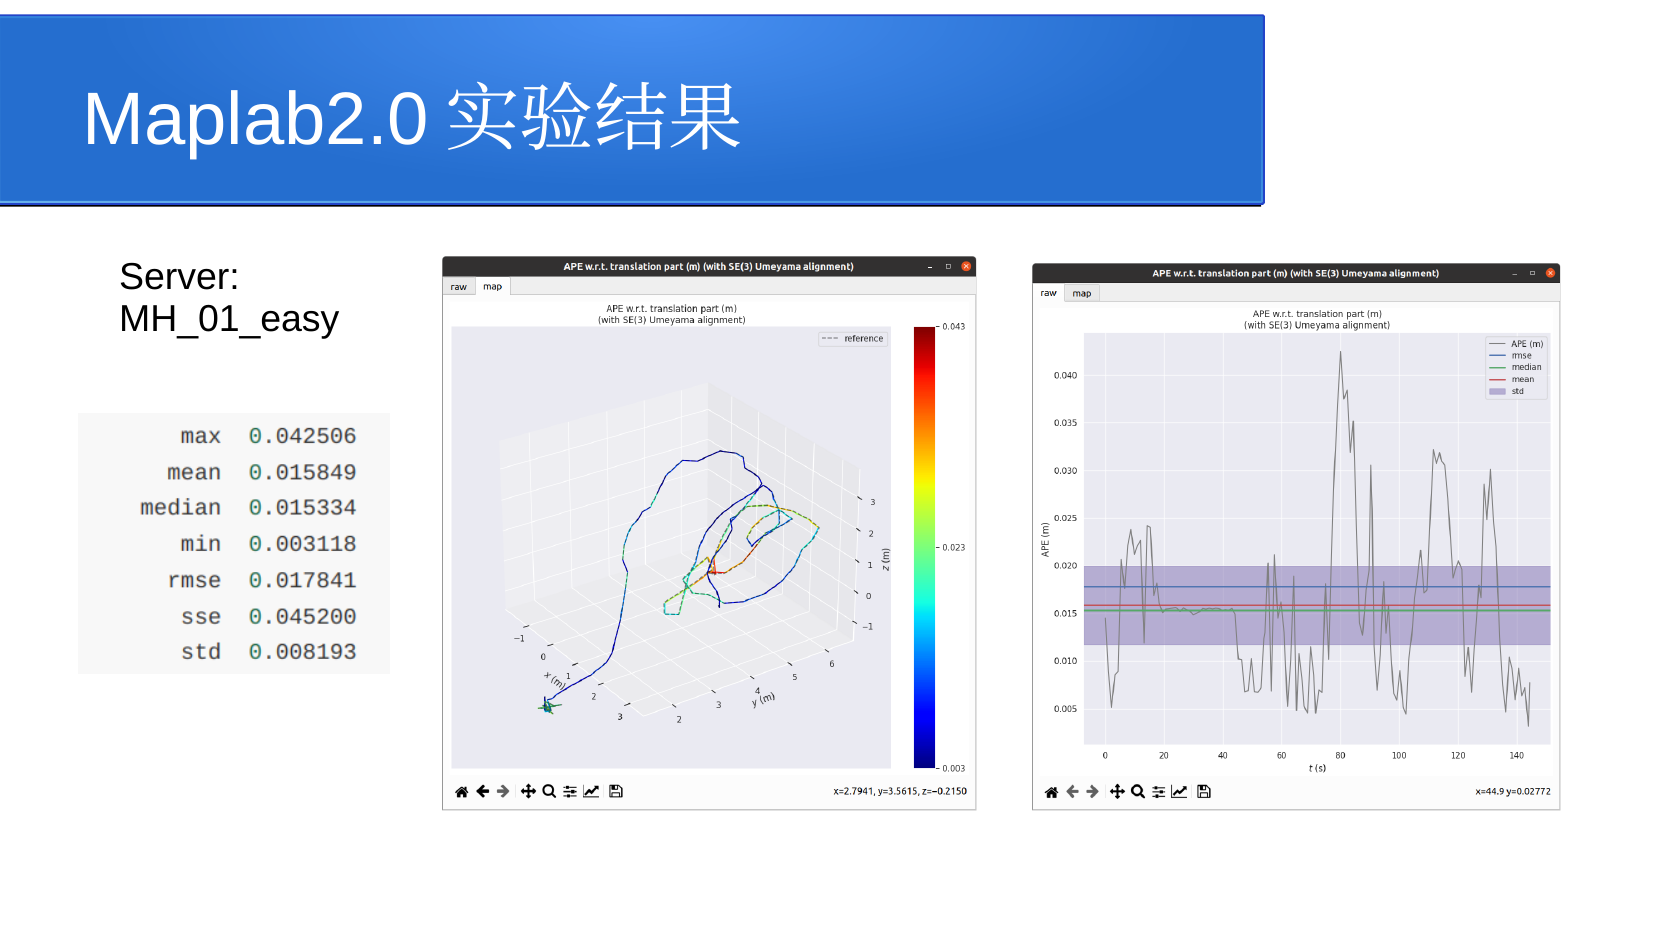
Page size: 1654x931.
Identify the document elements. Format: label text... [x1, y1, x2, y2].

picture [437, 252, 981, 815]
text_box Server: MH_01_easy [104, 248, 355, 347]
title Maplab2.0实验结果 [82, 35, 1235, 189]
picture [1027, 259, 1565, 815]
picture [78, 413, 390, 674]
